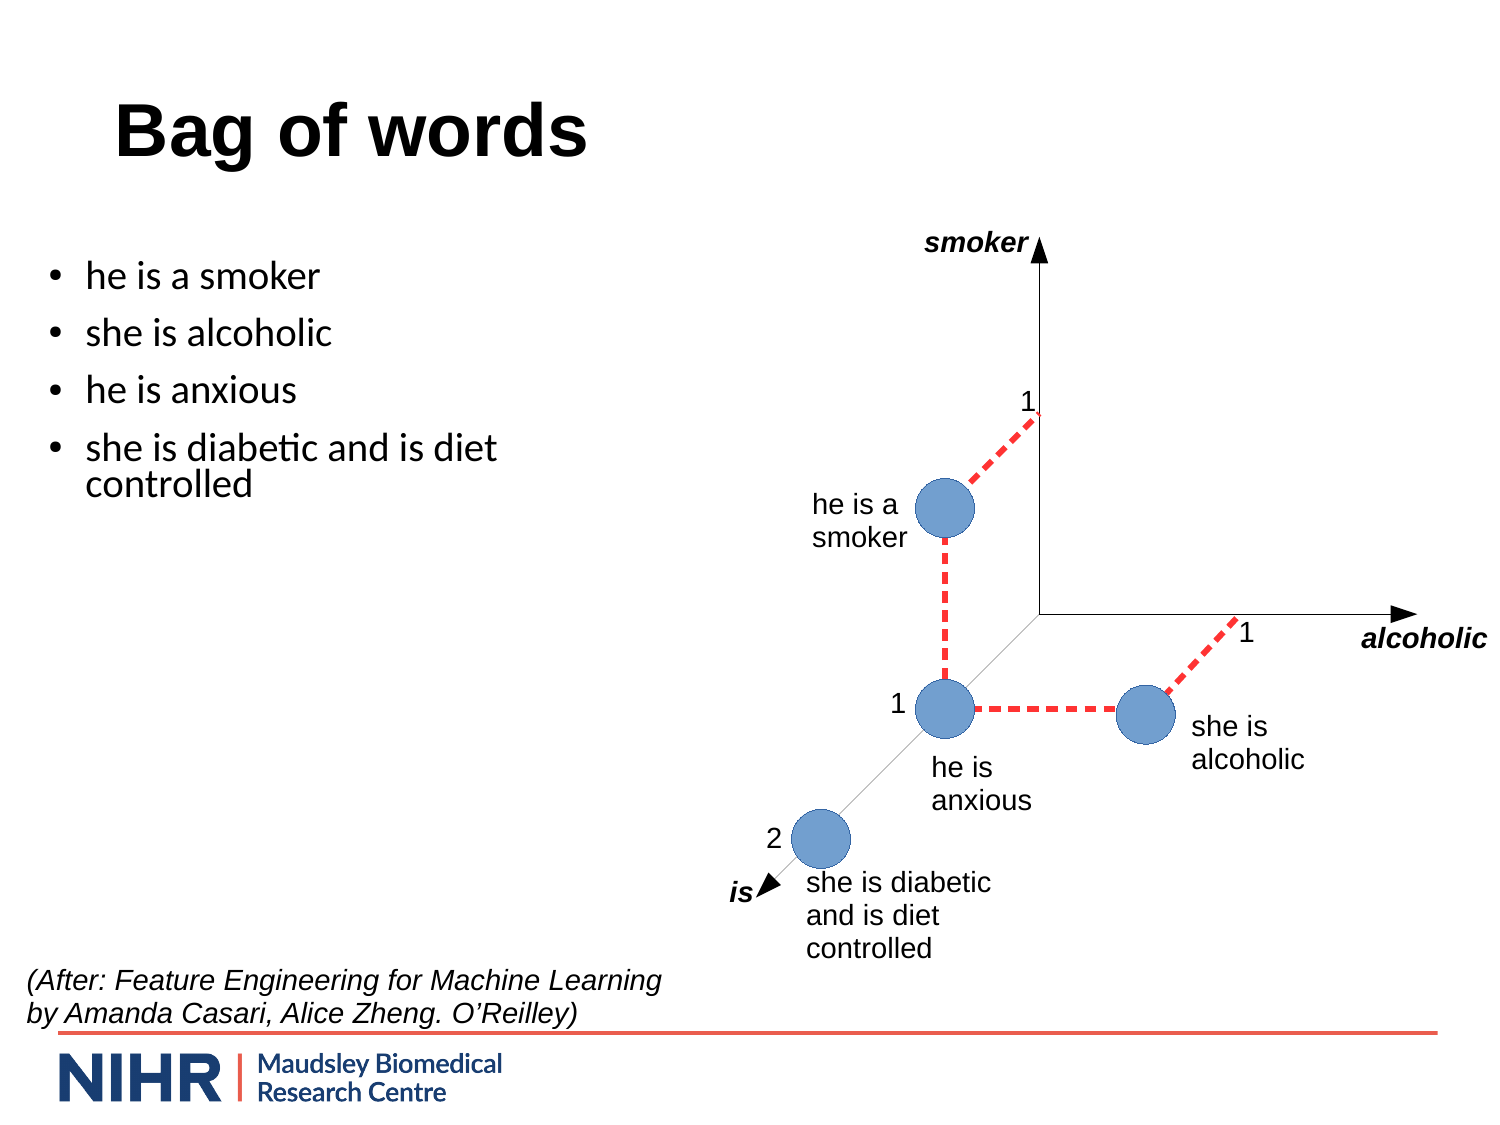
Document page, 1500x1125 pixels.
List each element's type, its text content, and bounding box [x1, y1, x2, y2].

text_box 1 [875, 679, 922, 727]
text_box she is alcoholic [1176, 702, 1321, 784]
text_box [798, 809, 851, 858]
text_box [921, 679, 975, 739]
text_box 2 [751, 814, 798, 863]
text_box 1 [1005, 377, 1052, 426]
text_box Bag of words [100, 84, 1105, 180]
text_box (After: Feature Engineering for Machine Learning by Amanda Casari, Alice Zheng. O’Reilley) [11, 956, 678, 1038]
text_box is [714, 868, 769, 916]
text_box 1 [1223, 608, 1270, 656]
text_box he is a smoker [797, 480, 923, 562]
text_box he is anxious [916, 744, 1048, 825]
text_box [1116, 685, 1176, 745]
picture [29, 1038, 531, 1125]
text_box [923, 478, 975, 538]
list he is a smoker she is alcoholic he is anxious she is diabetic and is diet controlled [35, 259, 650, 506]
text_box smoker [909, 218, 1044, 267]
text_box she is diabetic and is diet controlled [791, 858, 1008, 972]
text_box alcoholic [1346, 614, 1500, 662]
